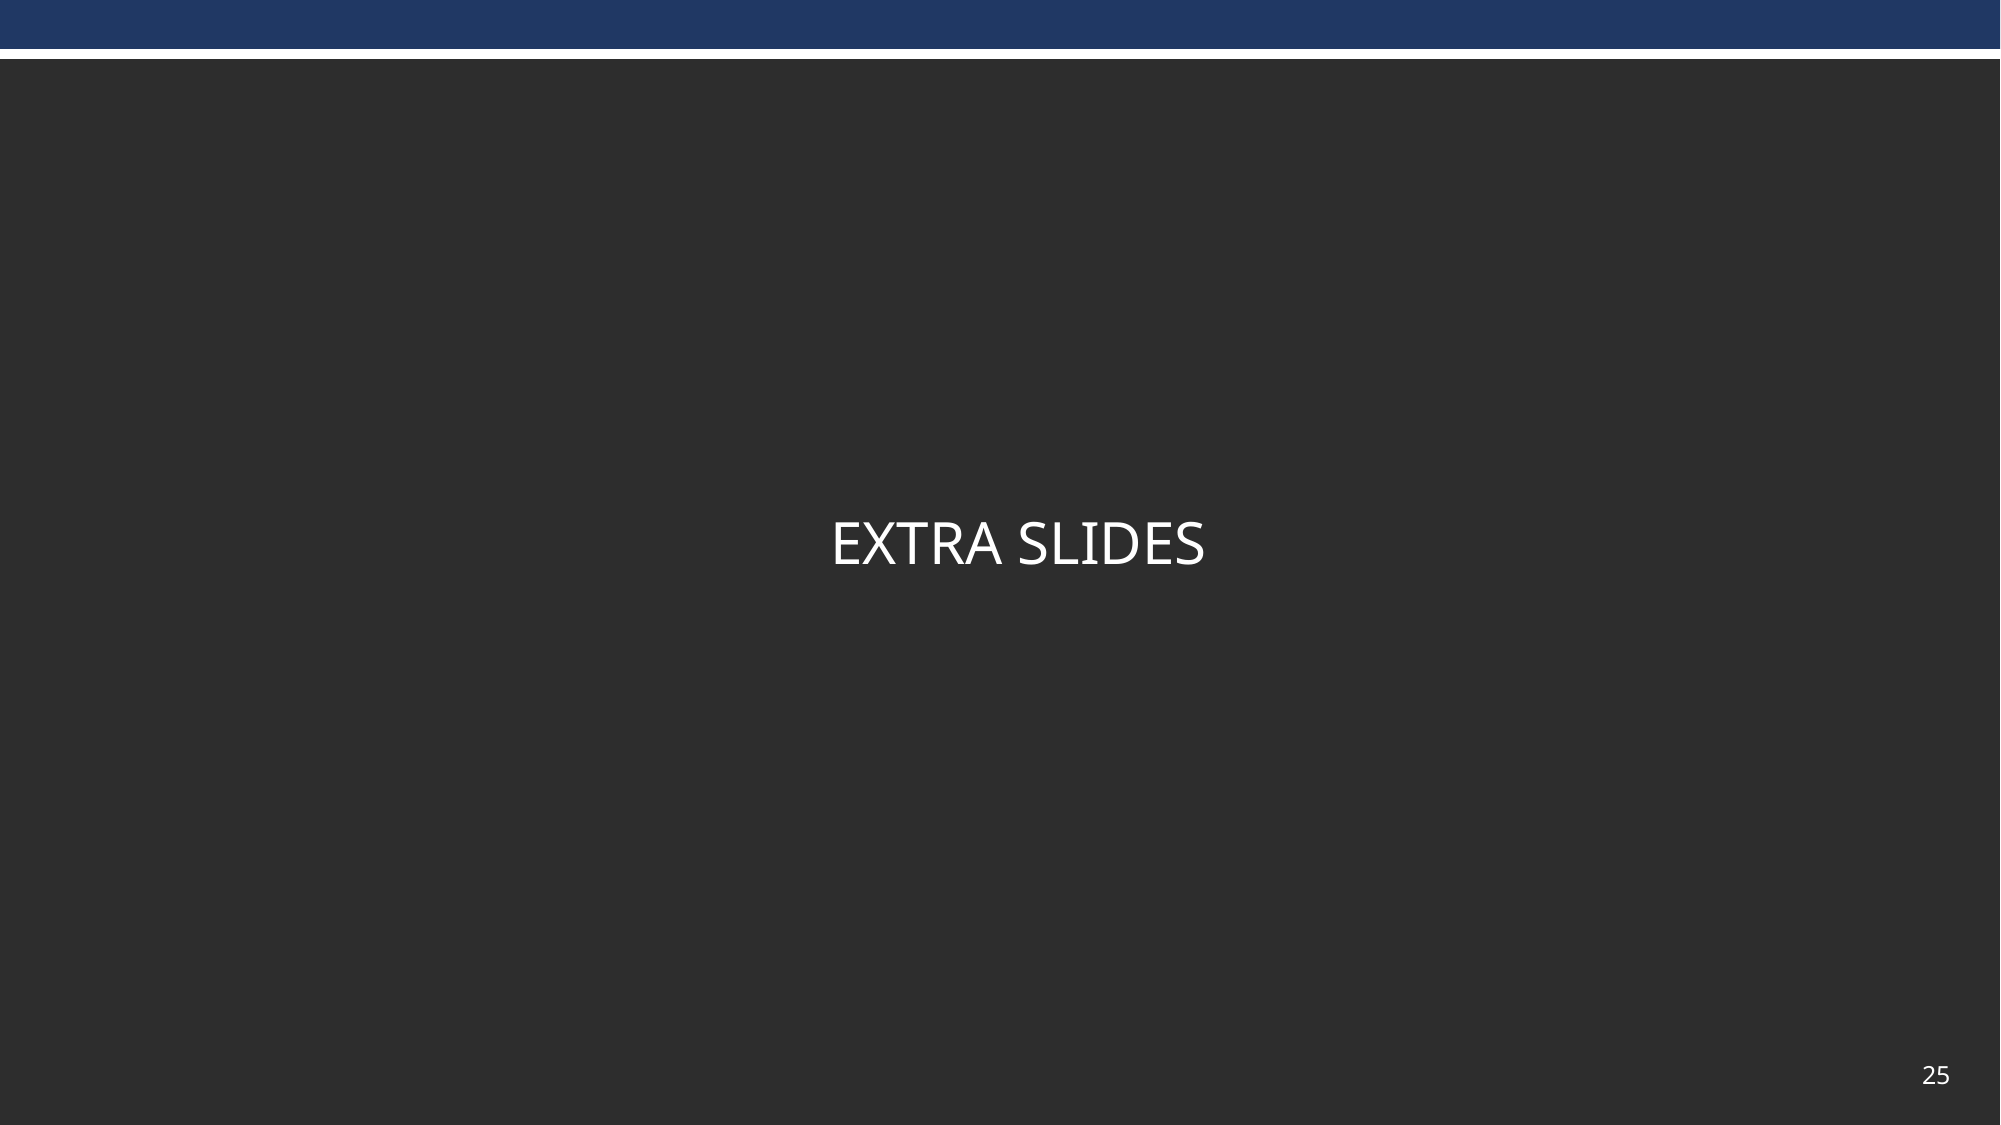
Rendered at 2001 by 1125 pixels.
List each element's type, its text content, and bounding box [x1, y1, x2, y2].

footer [0, 0, 519, 51]
title EXTRA SLIDES [156, 498, 1882, 608]
slide_number <number> [1515, 1046, 1966, 1107]
